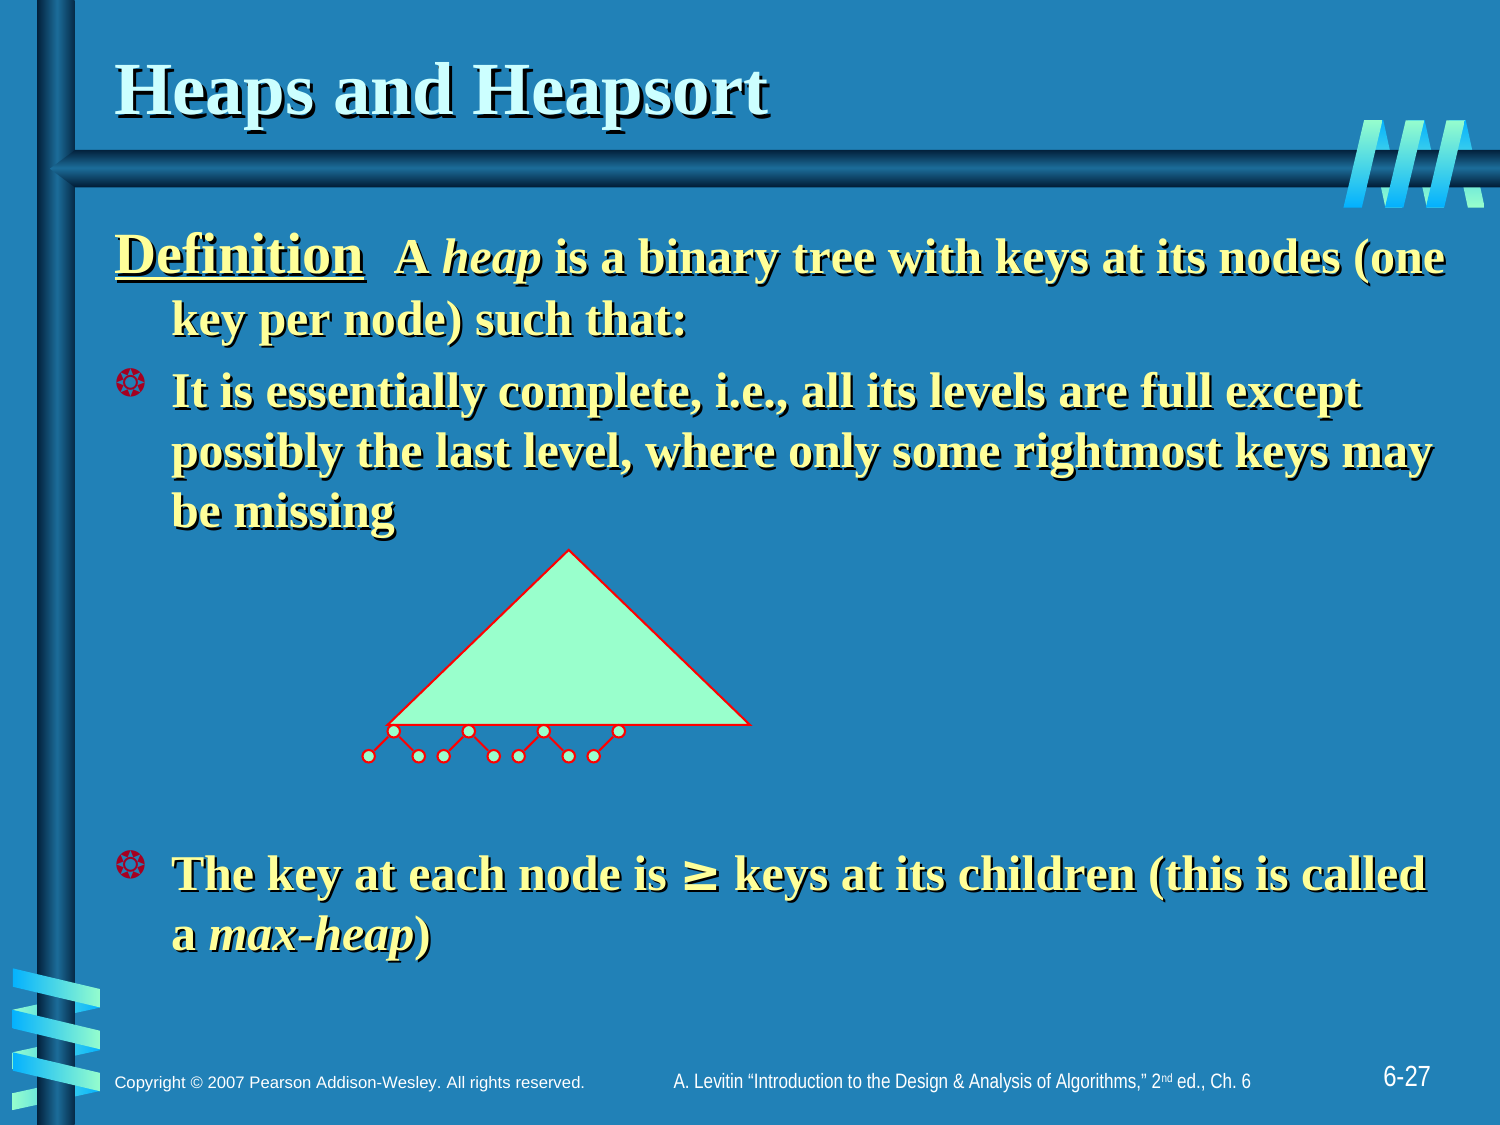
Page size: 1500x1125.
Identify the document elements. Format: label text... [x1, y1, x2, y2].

text_box [362, 749, 375, 763]
text_box [412, 749, 426, 763]
list Definition A heap is a binary tree with keys at its nodes (one key per node) such that: It is essentially complete, i.e., all its levels are full except possibly the last level, where only some rightmost keys may be missing The key at each node is ≥ keys at its children (this is called a max-heap) [99, 207, 1463, 1013]
title Heaps and Heapsort [99, 24, 1345, 138]
text_box [437, 749, 450, 763]
text_box [512, 749, 525, 763]
text_box [587, 749, 600, 763]
text_box [487, 749, 501, 763]
text_box [562, 749, 576, 763]
text_box [387, 549, 751, 738]
